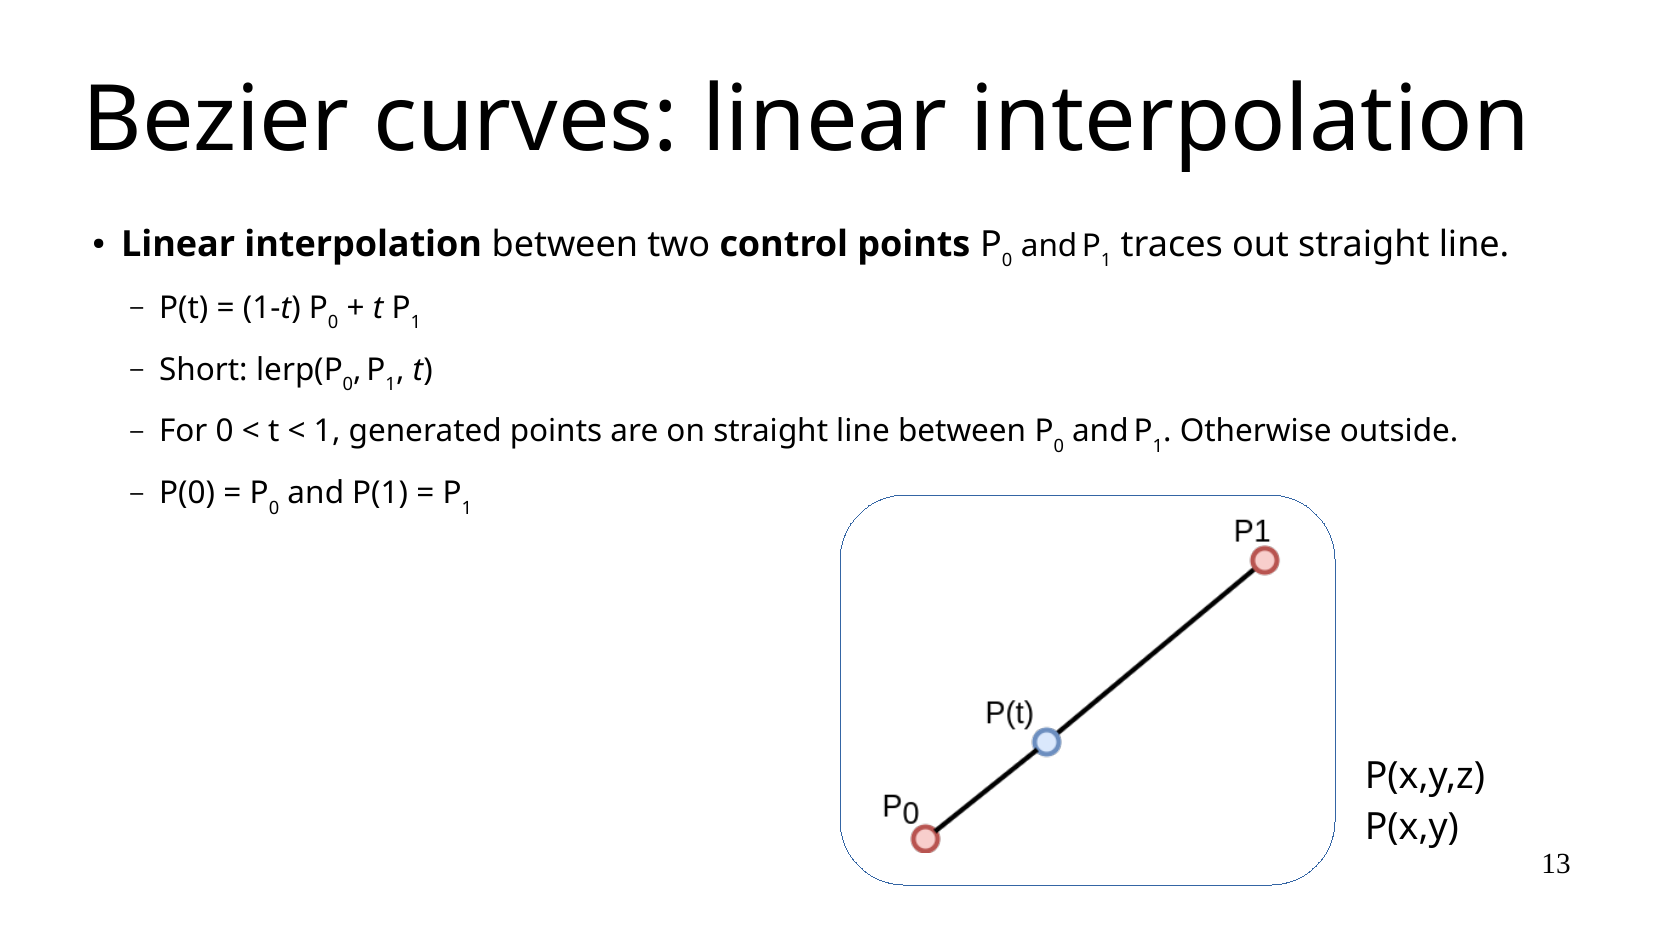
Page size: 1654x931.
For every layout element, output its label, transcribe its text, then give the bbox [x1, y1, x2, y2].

text_box P(x,y,z) P(x,y) [1350, 741, 1621, 931]
list Linear interpolation between two control points P0 and P1 traces out straight line. P(t) = (1-t) P0 + t P1 Short: lerp(P0, P1, t) For 0 < t < 1, generated points are on straight line between P0 and P1. Otherwise outside. P(0) = P0 and P(1) = P1 [82, 217, 1571, 526]
title Bezier curves: linear interpolation [82, 37, 1571, 193]
text_box [840, 495, 1336, 886]
